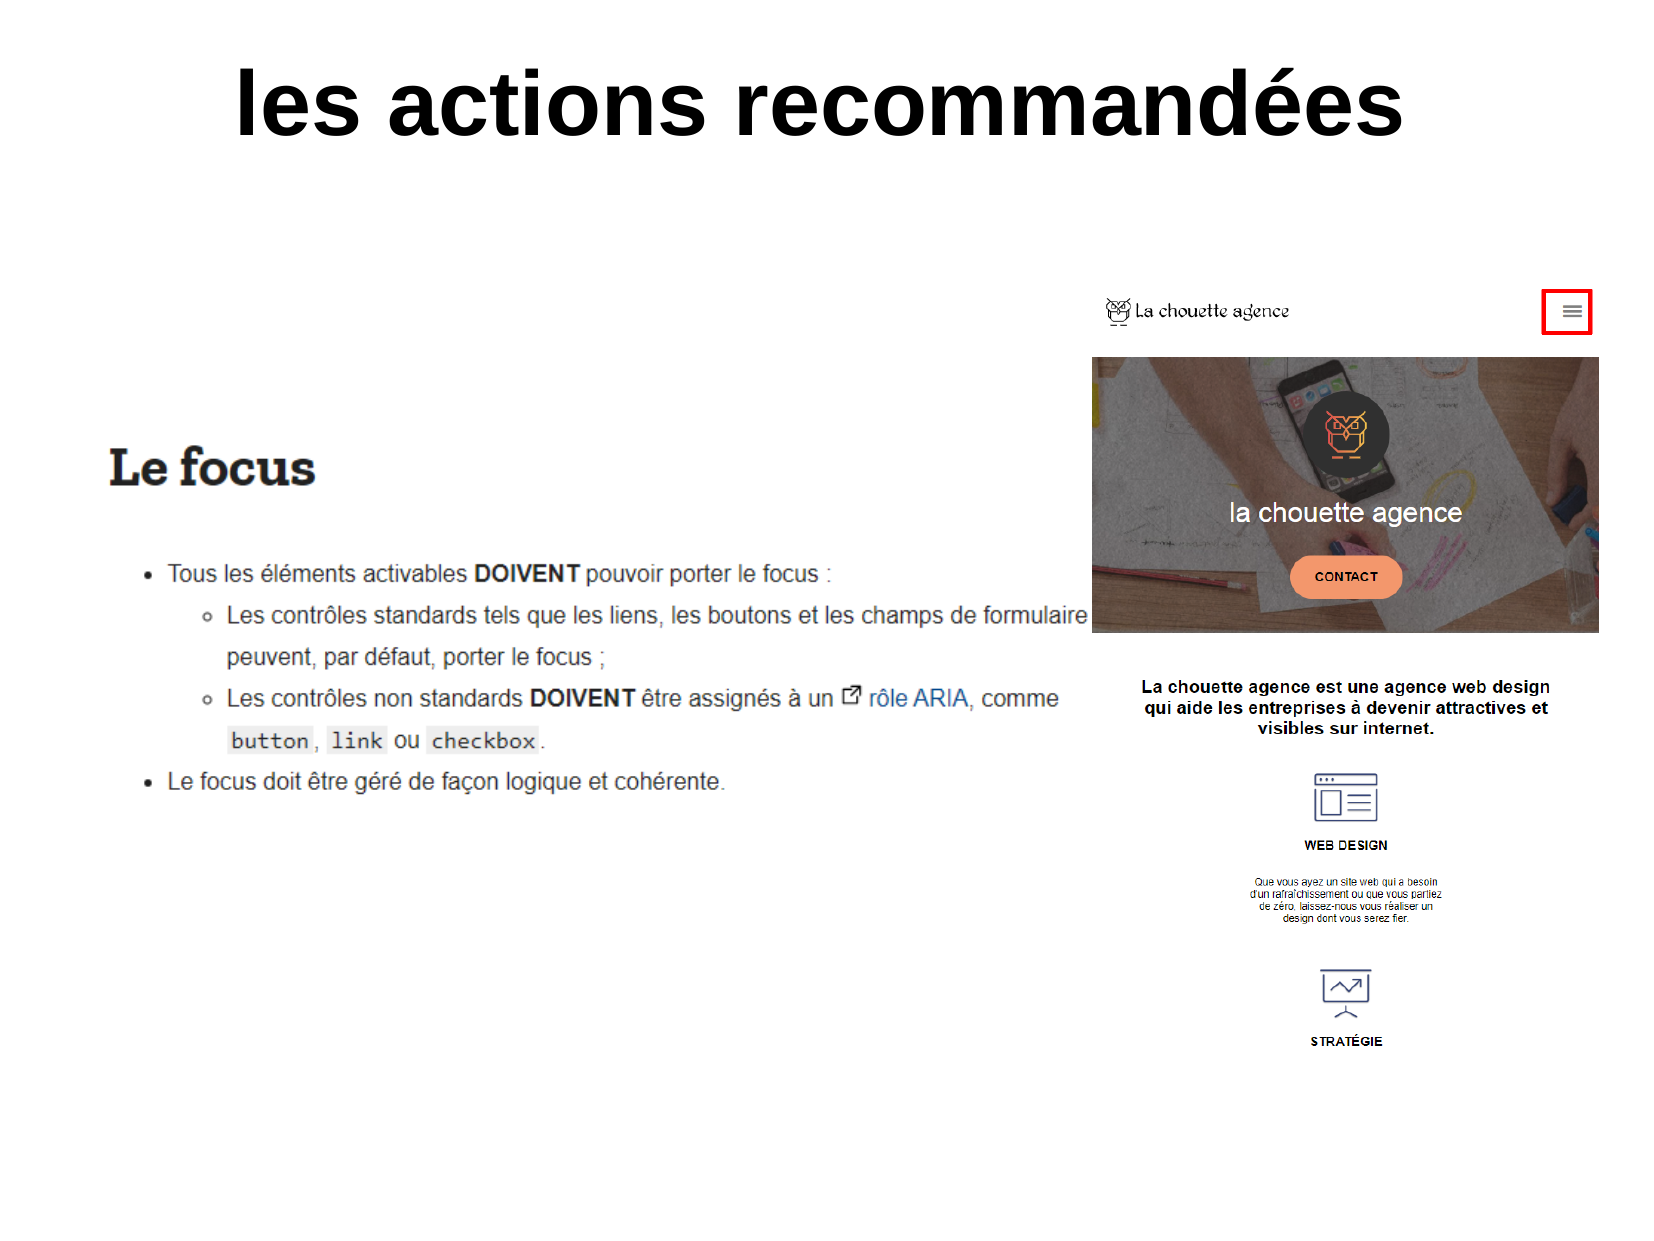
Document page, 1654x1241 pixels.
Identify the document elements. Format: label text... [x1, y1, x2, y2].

title les actions recommandées [76, 0, 1565, 208]
picture [57, 270, 1599, 1063]
